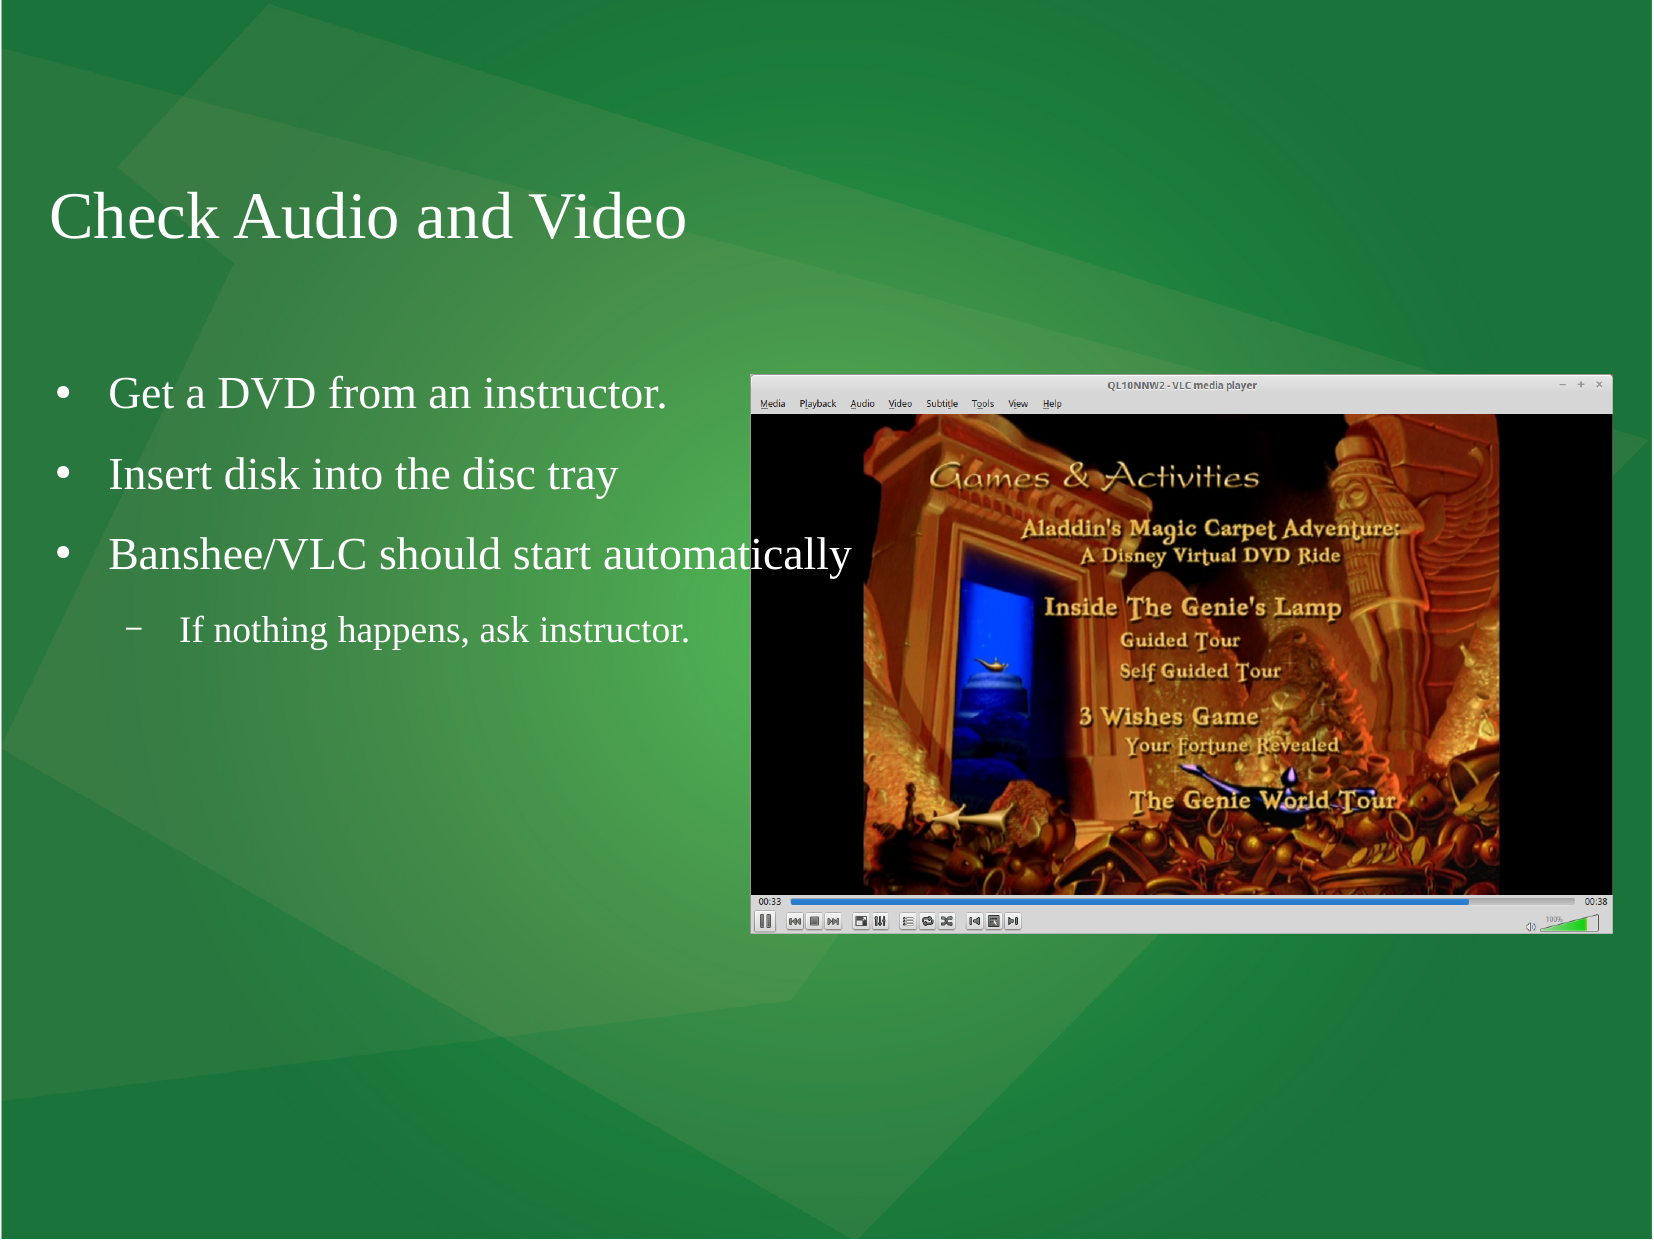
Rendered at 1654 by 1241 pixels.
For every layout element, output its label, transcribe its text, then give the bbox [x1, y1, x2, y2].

title Check Audio and Video [49, 112, 1538, 320]
list Get a DVD from an instructor. Insert disk into the disc tray Banshee/VLC should start automatically If nothing happens, ask instructor. [37, 368, 1526, 1088]
picture [0, 0, 1652, 1241]
